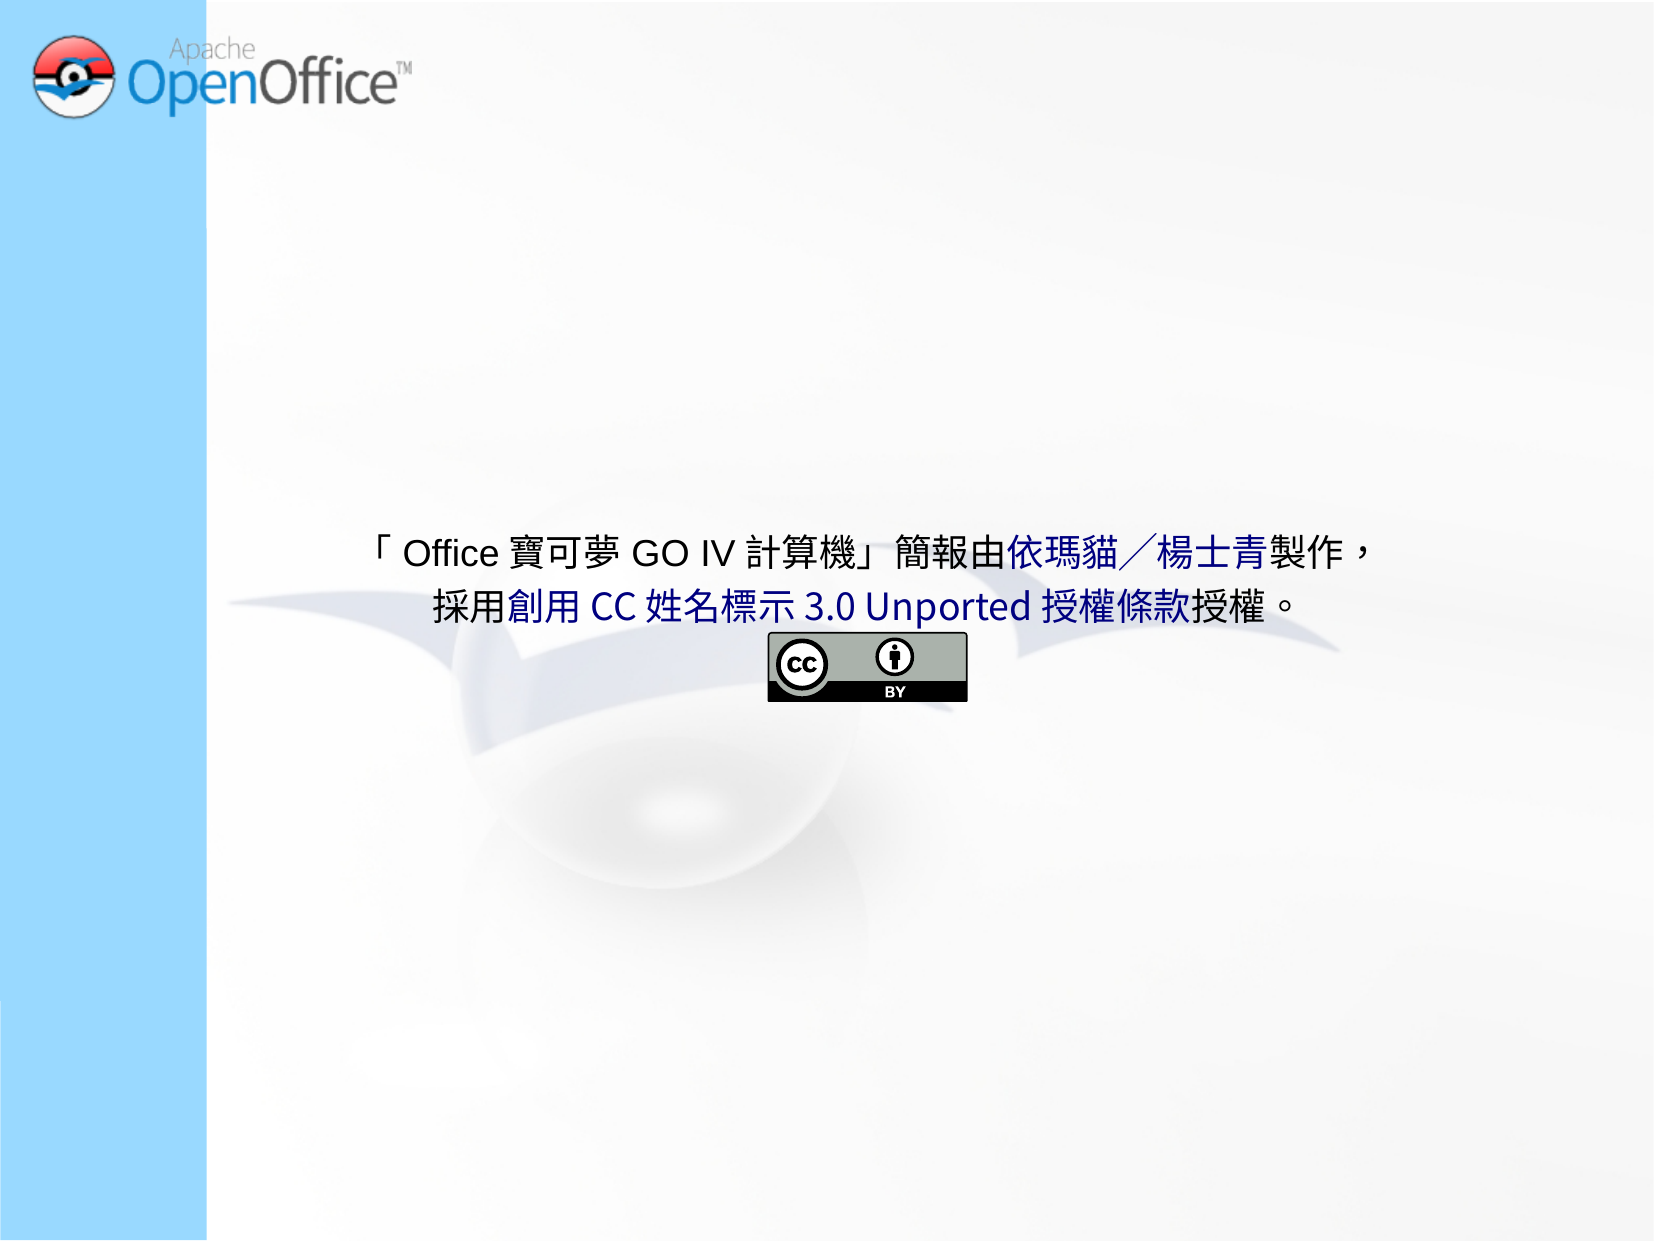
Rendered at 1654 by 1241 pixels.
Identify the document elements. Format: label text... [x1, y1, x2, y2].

picture [767, 631, 968, 702]
picture [31, 2, 1654, 1241]
subtitle 「Office寶可夢GO IV計算機」簡報由依瑪貓╱楊士青製作， 採用創用 CC 姓名標示 3.0 Unported 授權條款授權。 [165, 108, 1571, 1168]
